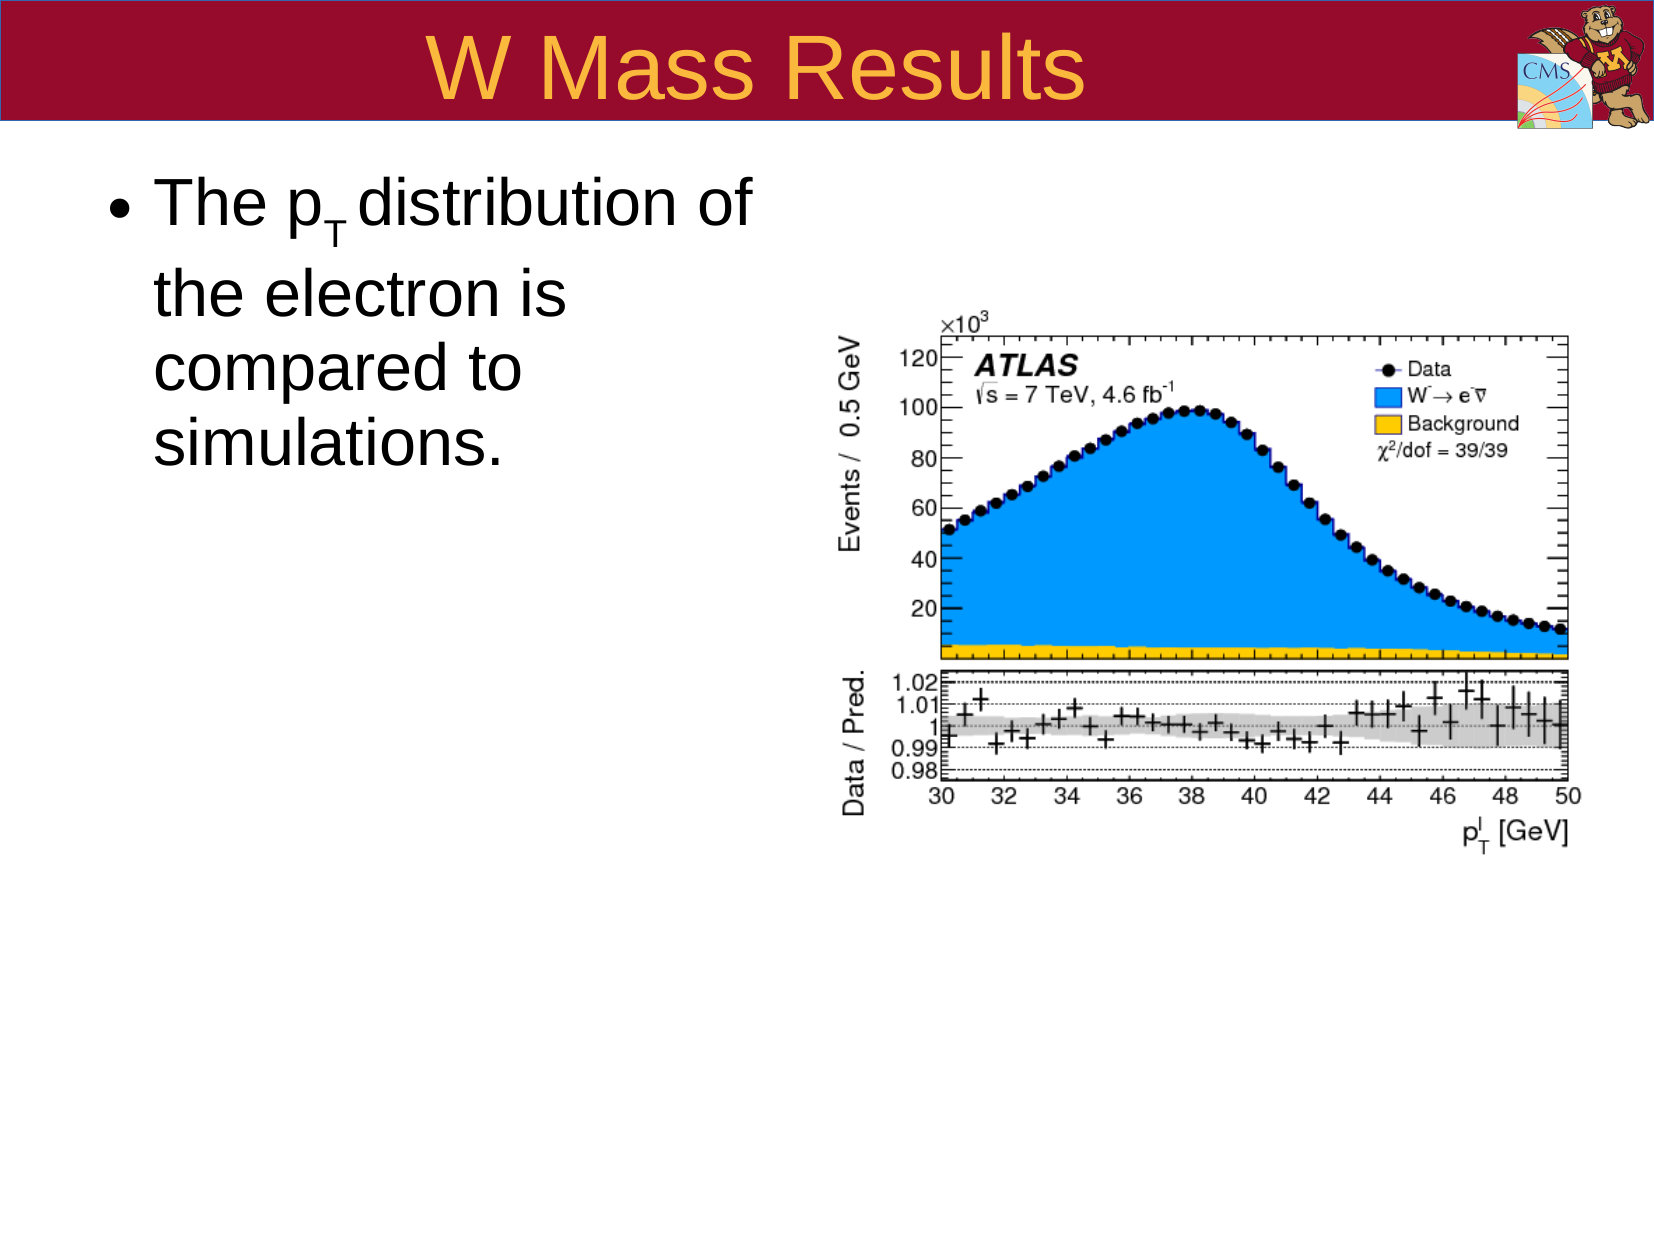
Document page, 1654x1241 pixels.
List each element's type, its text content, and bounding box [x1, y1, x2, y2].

list The pT distribution of the electron is compared to simulations. [82, 165, 809, 885]
picture [1515, 0, 1652, 135]
title W Mass Results [0, 15, 1516, 121]
picture [458, 263, 1636, 1096]
